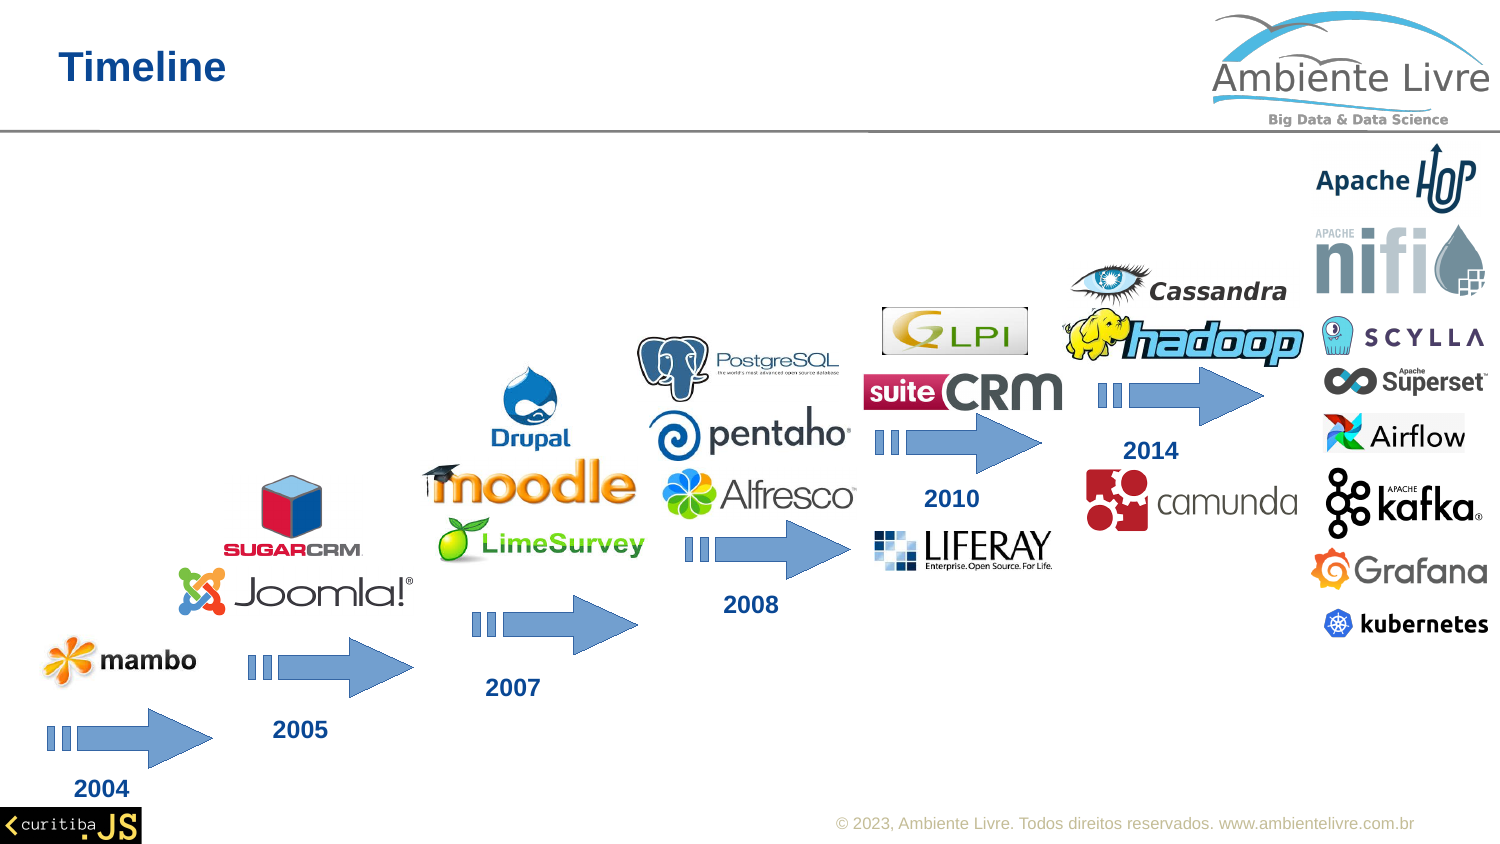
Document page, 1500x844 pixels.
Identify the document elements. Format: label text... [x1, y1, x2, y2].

picture [1311, 141, 1481, 217]
picture [1322, 413, 1465, 453]
text_box [715, 520, 851, 580]
title Timeline [43, 8, 1127, 129]
text_box 2004 [59, 767, 191, 811]
text_box [487, 612, 496, 637]
text_box [47, 726, 55, 751]
picture [882, 307, 1028, 355]
picture [187, 361, 1313, 579]
text_box 2007 [470, 665, 603, 721]
text_box 2010 [909, 476, 1042, 531]
text_box [1098, 383, 1107, 408]
text_box 2008 [708, 583, 841, 638]
text_box [700, 537, 709, 562]
picture [1322, 316, 1484, 355]
text_box [875, 430, 884, 455]
picture [874, 531, 1052, 571]
text_box [685, 537, 693, 562]
text_box [248, 655, 256, 680]
picture [1311, 224, 1491, 298]
text_box [263, 655, 272, 680]
text_box [278, 637, 414, 698]
picture [1323, 608, 1489, 638]
picture [1311, 460, 1489, 592]
picture [637, 336, 839, 402]
text_box [62, 726, 71, 751]
picture [177, 566, 414, 616]
text_box [1129, 367, 1264, 426]
picture [1322, 366, 1489, 396]
text_box [906, 413, 1042, 474]
text_box [1113, 383, 1122, 408]
text_box [77, 708, 213, 767]
text_box [891, 430, 899, 455]
text_box [503, 595, 638, 655]
picture [1085, 468, 1298, 533]
text_box 2014 [1108, 429, 1241, 468]
picture [12, 625, 225, 697]
picture [224, 475, 363, 556]
picture [0, 807, 142, 844]
picture [1062, 261, 1304, 367]
picture [1212, 11, 1489, 127]
text_box 2005 [257, 708, 390, 752]
text_box [472, 612, 481, 637]
